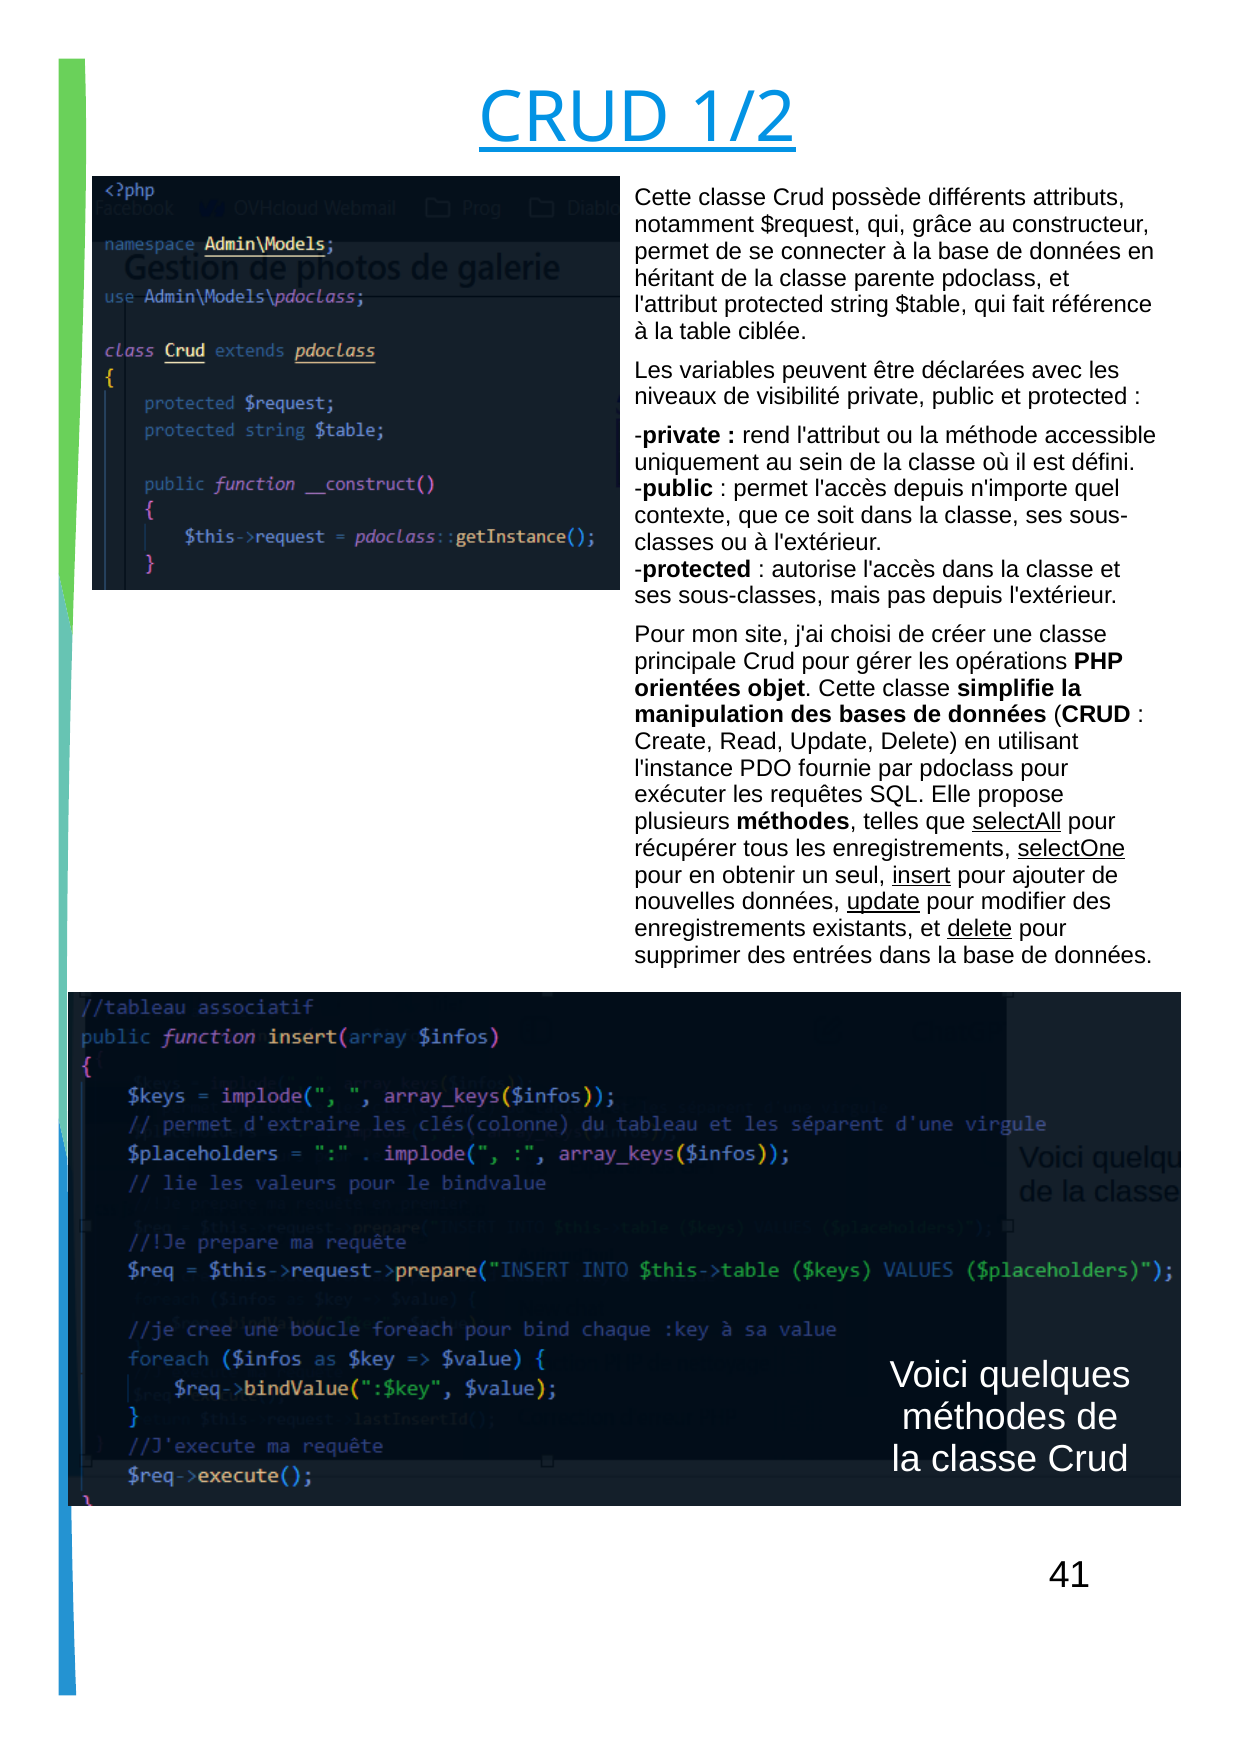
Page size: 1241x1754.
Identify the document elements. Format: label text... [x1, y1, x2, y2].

text_box CRUD 1/2 [463, 58, 822, 176]
picture [68, 992, 1181, 1506]
text_box Cette classe Crud possède différents attributs, notamment $request, qui, grâce au constructeur, permet de se connecter à la base de données en héritant de la classe parente pdoclass, et l'attribut protected string $table, qui fait référence à la table ciblée. Les variables peuvent être déclarées avec les niveaux de visibilité private, public et protected : -private : rend l'attribut ou la méthode accessible uniquement au sein de la classe où il est défini. -public : permet l'accès depuis n'importe quel contexte, que ce soit dans la classe, ses sous-classes ou à l'extérieur. -protected : autorise l'accès dans la classe et ses sous-classes, mais pas depuis l'extérieur. Pour mon site, j'ai choisi de créer une classe principale Crud pour gérer les opérations PHP orientées objet. Cette classe simplifie la manipulation des bases de données (CRUD : Create, Read, Update, Delete) en utilisant l'instance PDO fournie par pdoclass pour exécuter les requêtes SQL. Elle propose plusieurs méthodes, telles que selectAll pour récupérer tous les enregistrements, selectOne pour en obtenir un seul, insert pour ajouter de nouvelles données, update pour modifier des enregistrements existants, et delete pour supprimer des entrées dans la base de données. [619, 176, 1173, 992]
picture [92, 176, 620, 591]
text_box <numéro> [1034, 1545, 1235, 1670]
text_box Voici quelques méthodes de la classe Crud [869, 1345, 1152, 1613]
